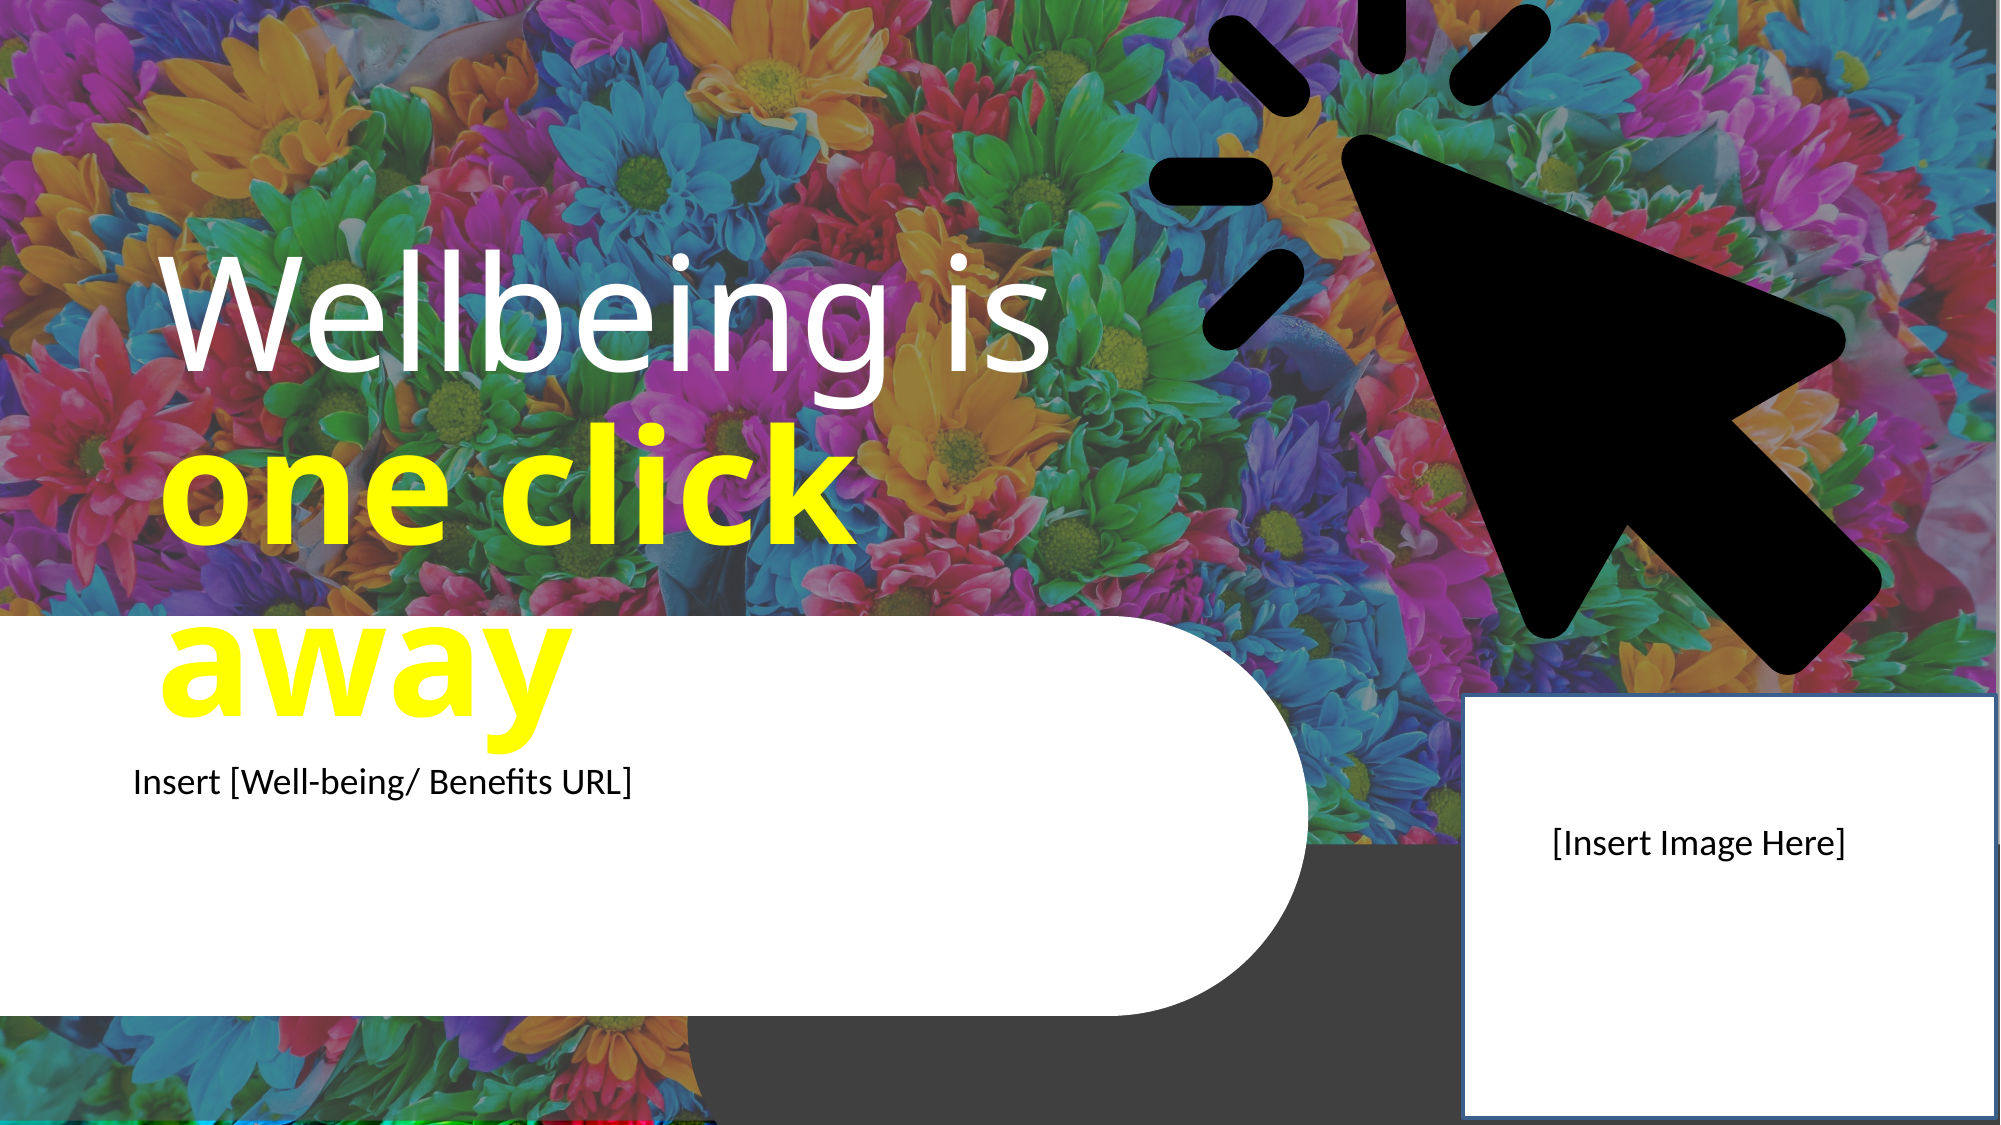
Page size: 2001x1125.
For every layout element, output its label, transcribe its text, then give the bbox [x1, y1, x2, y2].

picture [279, 1121, 667, 1125]
picture [0, 1121, 201, 1125]
picture [264, 1121, 275, 1125]
picture [668, 1121, 717, 1125]
text_box [0, 0, 2000, 1125]
title Wellbeing is one click away [155, 229, 1310, 577]
text_box [Insert Image Here] [1537, 810, 1914, 871]
text_box Insert [Well-being/ Benefits URL] [118, 749, 720, 810]
picture [216, 1121, 233, 1125]
